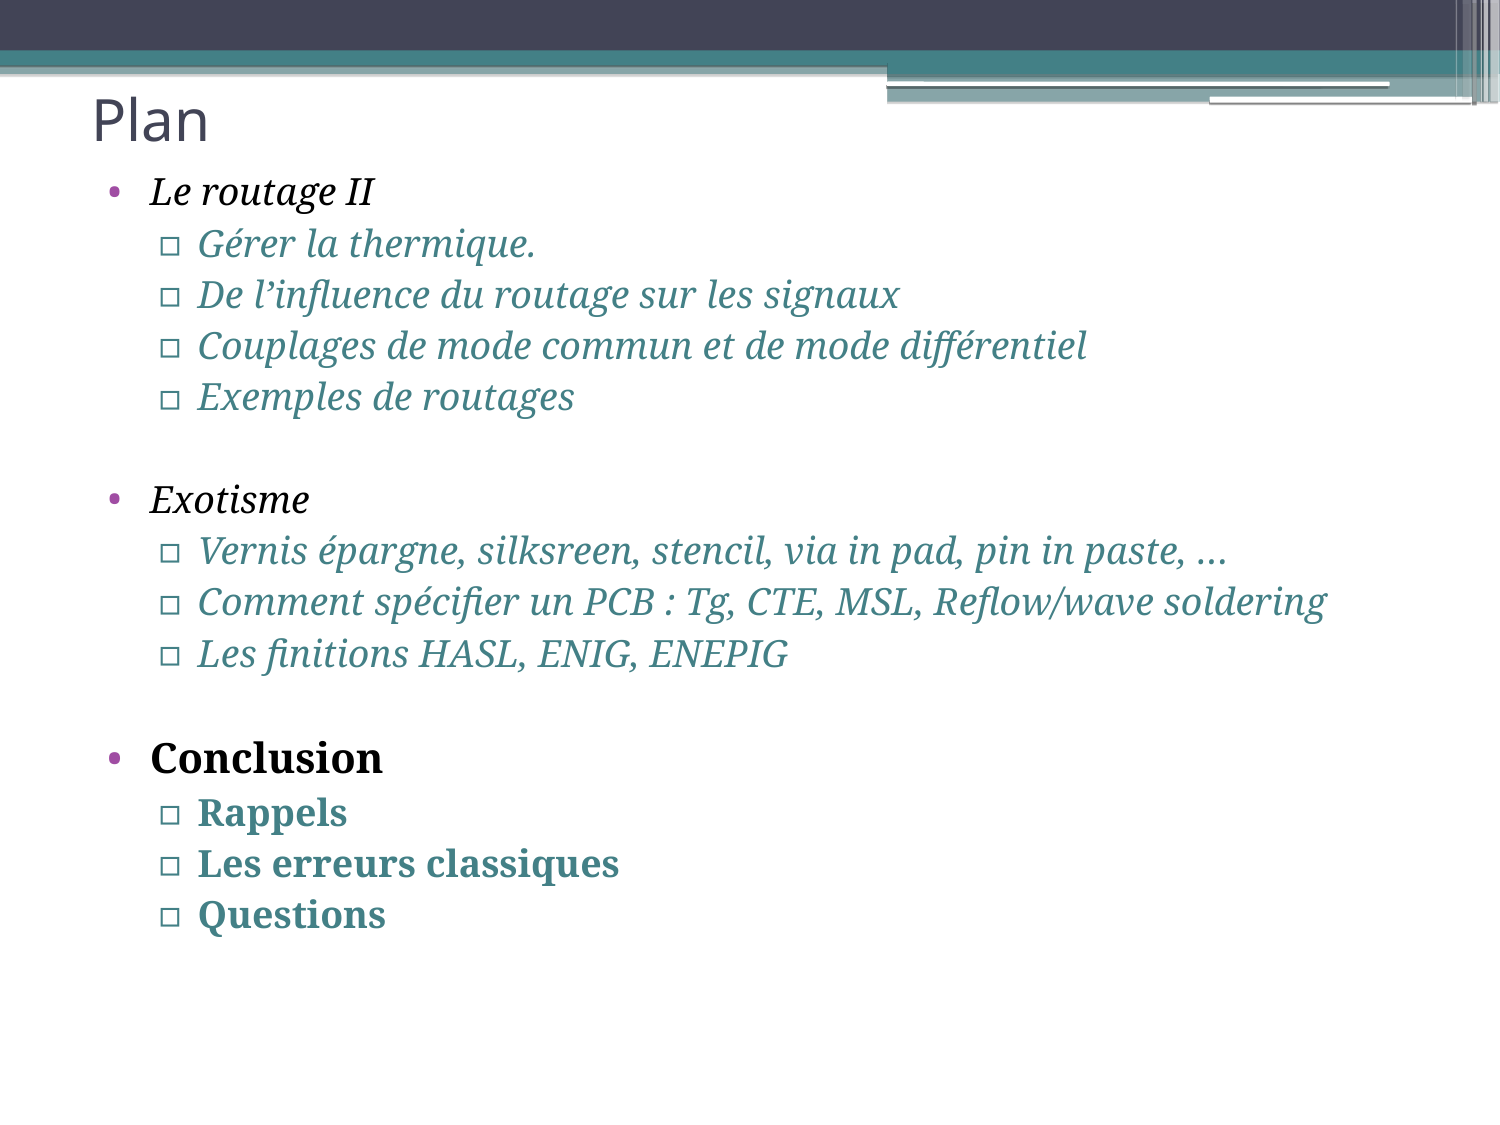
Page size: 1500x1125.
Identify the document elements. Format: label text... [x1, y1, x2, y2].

title Plan [76, 30, 1427, 206]
list Le routage II Gérer la thermique. De l’influence du routage sur les signaux Couplages de mode commun et de mode différentiel Exemples de routages Exotisme Vernis épargne, silksreen, stencil, via in pad, pin in paste, … Comment spécifier un PCB : Tg, CTE, MSL, Reflow/wave soldering Les finitions HASL, ENIG, ENEPIG Conclusion Rappels Les erreurs classiques Questions [75, 160, 1425, 1079]
